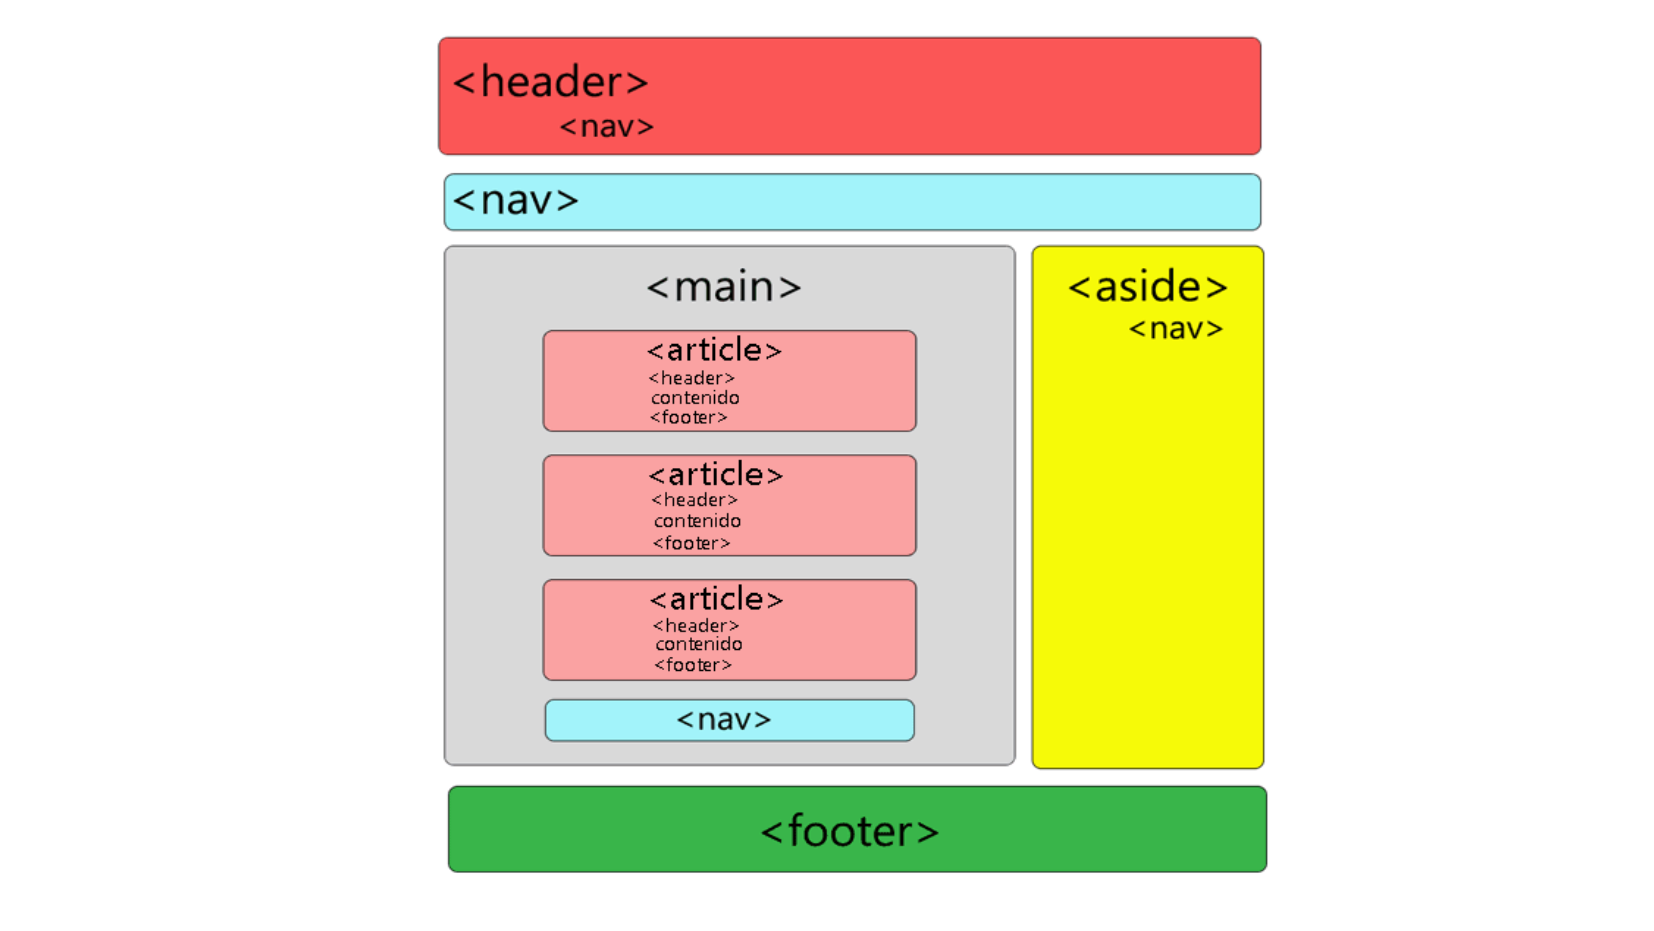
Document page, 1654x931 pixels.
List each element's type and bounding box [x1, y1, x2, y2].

picture [413, 11, 1294, 898]
